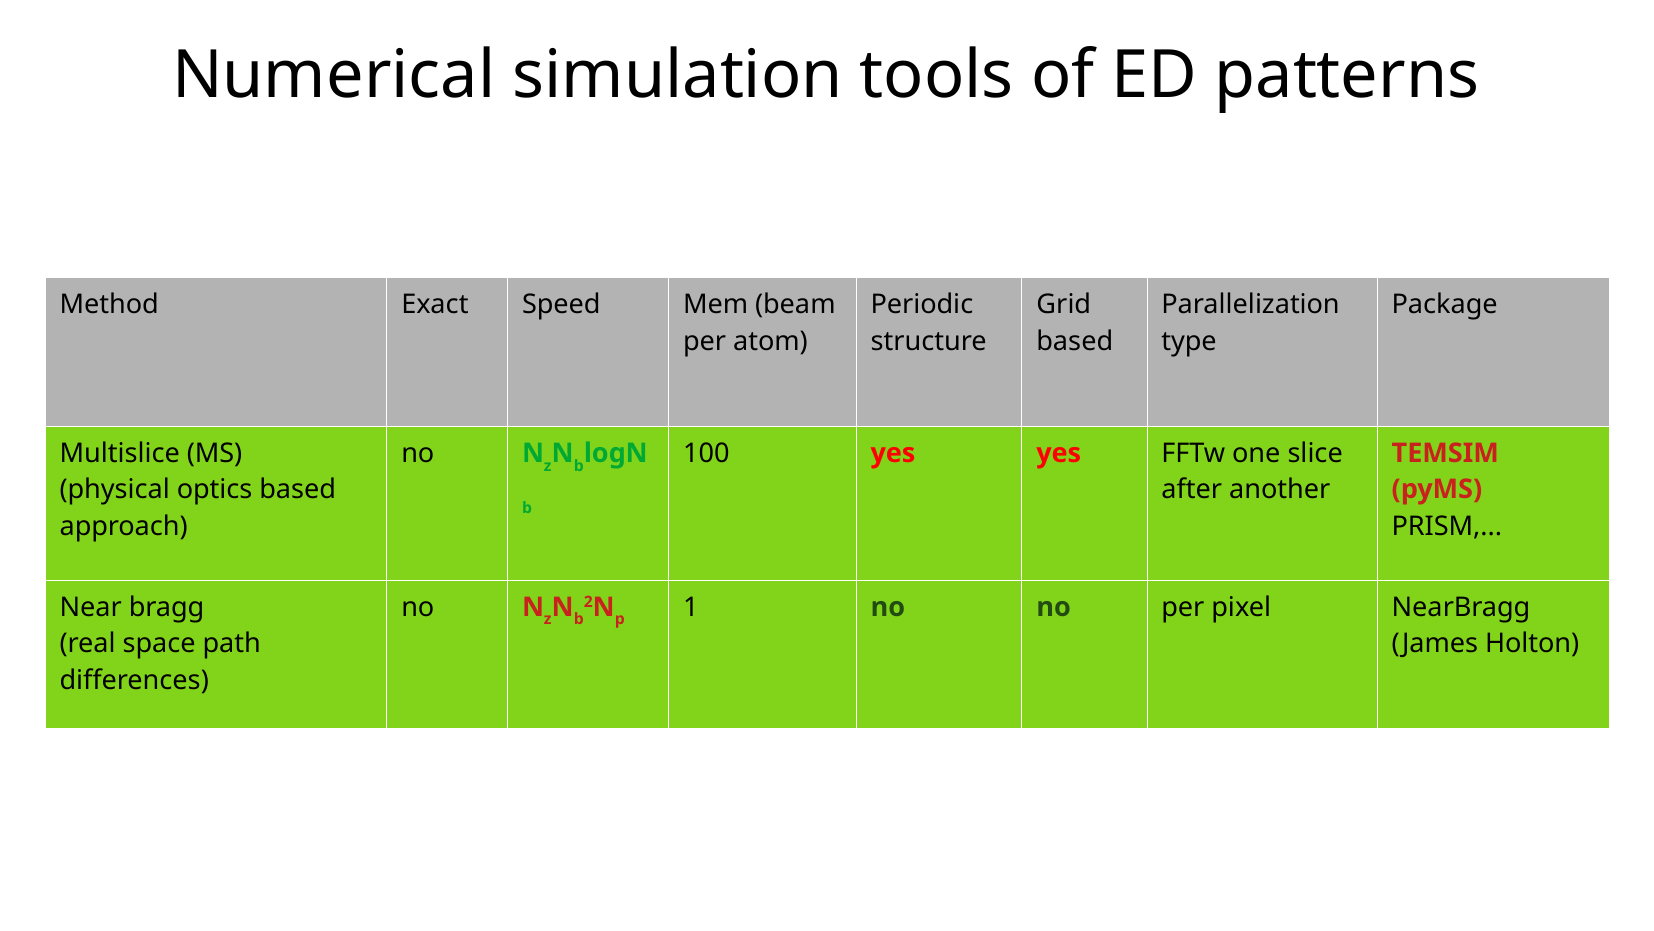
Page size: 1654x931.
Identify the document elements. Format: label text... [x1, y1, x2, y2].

table_cell Multislice (MS) (physical optics based approach) [46, 427, 386, 580]
table_cell no [387, 581, 507, 728]
table_header Speed [508, 278, 668, 426]
table_cell 1 [669, 581, 856, 728]
table_header Exact [387, 278, 507, 426]
table_header Parallelization type [1148, 278, 1377, 426]
table_header Package [1378, 278, 1609, 426]
table_header Periodic structure [857, 278, 1021, 426]
table_header Grid based [1022, 278, 1147, 426]
table_cell 100 [669, 427, 856, 580]
table_header Mem (beam per atom) [669, 278, 856, 426]
table_cell NzNblogNb [508, 427, 668, 580]
title Numerical simulation tools of ED patterns [0, 4, 1654, 139]
table_cell yes [857, 427, 1021, 580]
table_cell TEMSIM (pyMS) PRISM,... [1378, 427, 1609, 580]
table_cell no [857, 581, 1021, 728]
table_cell FFTw one slice after another [1148, 427, 1377, 580]
table_header Method [46, 278, 386, 426]
table_cell NearBragg (James Holton) [1378, 581, 1609, 728]
table_cell per pixel [1148, 581, 1377, 728]
table_cell yes [1022, 427, 1147, 580]
table_cell no [1022, 581, 1147, 728]
table_cell NzNb2Np [508, 581, 668, 728]
table_cell Near bragg (real space path differences) [46, 581, 386, 728]
table_cell no [387, 427, 507, 580]
